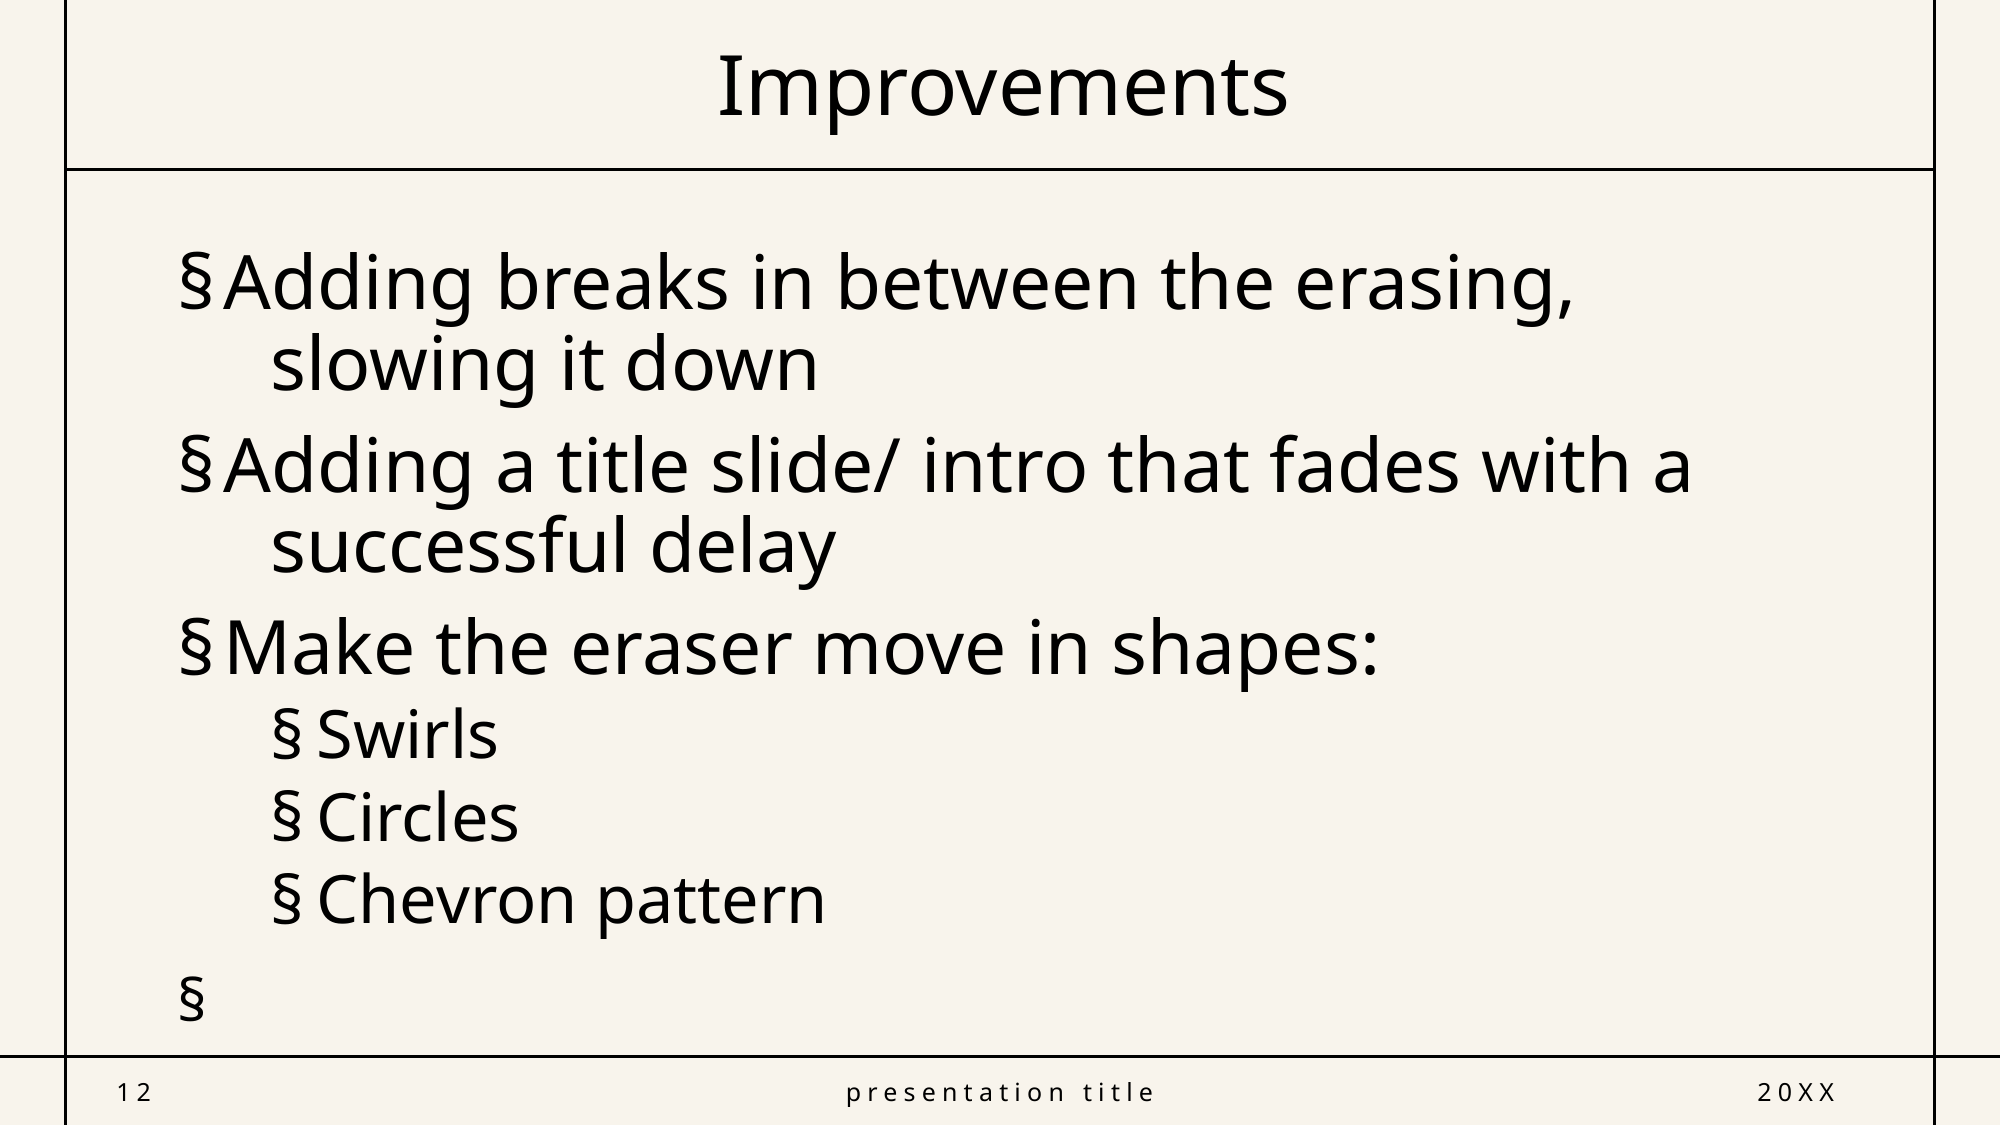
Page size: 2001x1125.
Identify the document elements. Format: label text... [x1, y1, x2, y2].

text_box 20XX [1742, 1069, 1899, 1115]
text_box presentation title [788, 1069, 1211, 1115]
list Adding breaks in between the erasing, slowing it down Adding a title slide/ intro that fades with a successful delay Make the eraser move in shapes: Swirls Circles Chevron pattern [161, 236, 1850, 986]
text_box [101, 1069, 258, 1115]
title Improvements [334, 8, 1674, 168]
